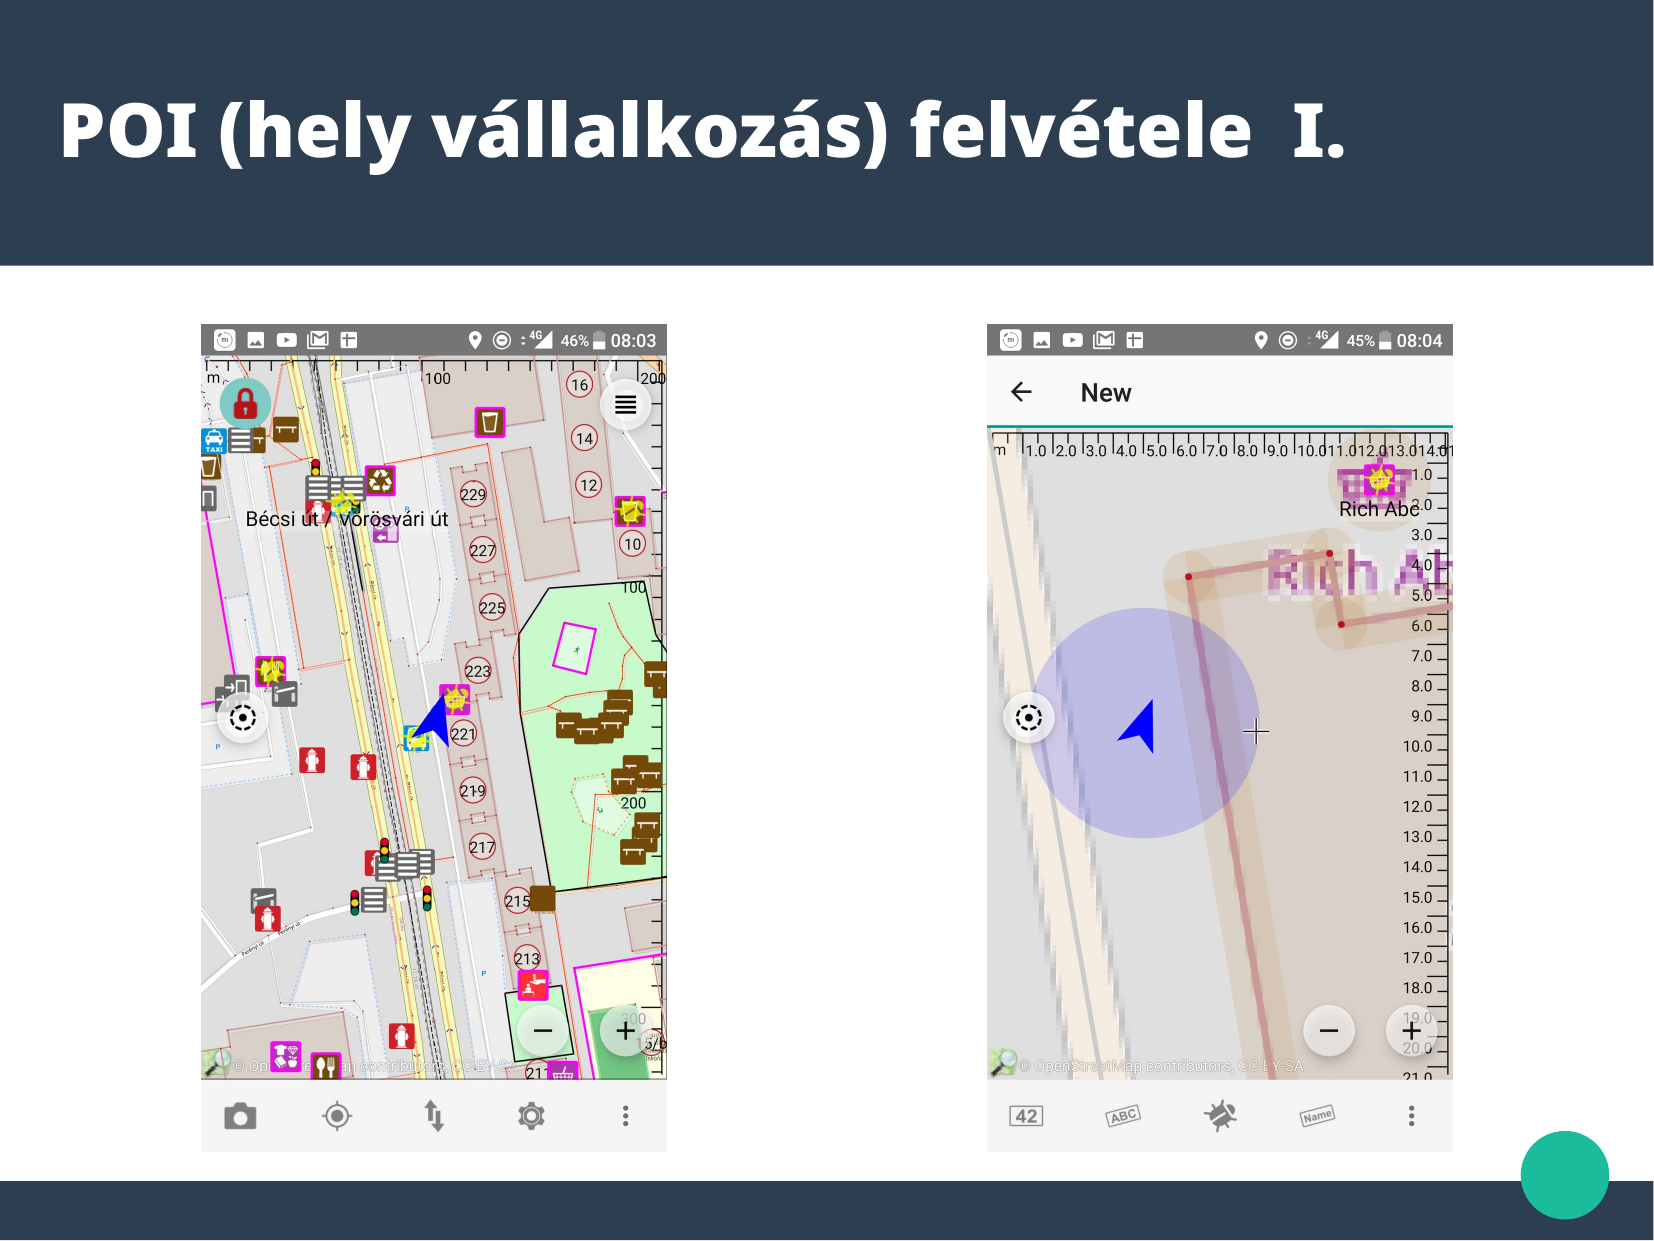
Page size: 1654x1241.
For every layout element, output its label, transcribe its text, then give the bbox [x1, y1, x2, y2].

picture [201, 324, 667, 1152]
title POI (hely vállalkozás) felvétele I. [59, 49, 1595, 207]
picture [987, 324, 1453, 1152]
